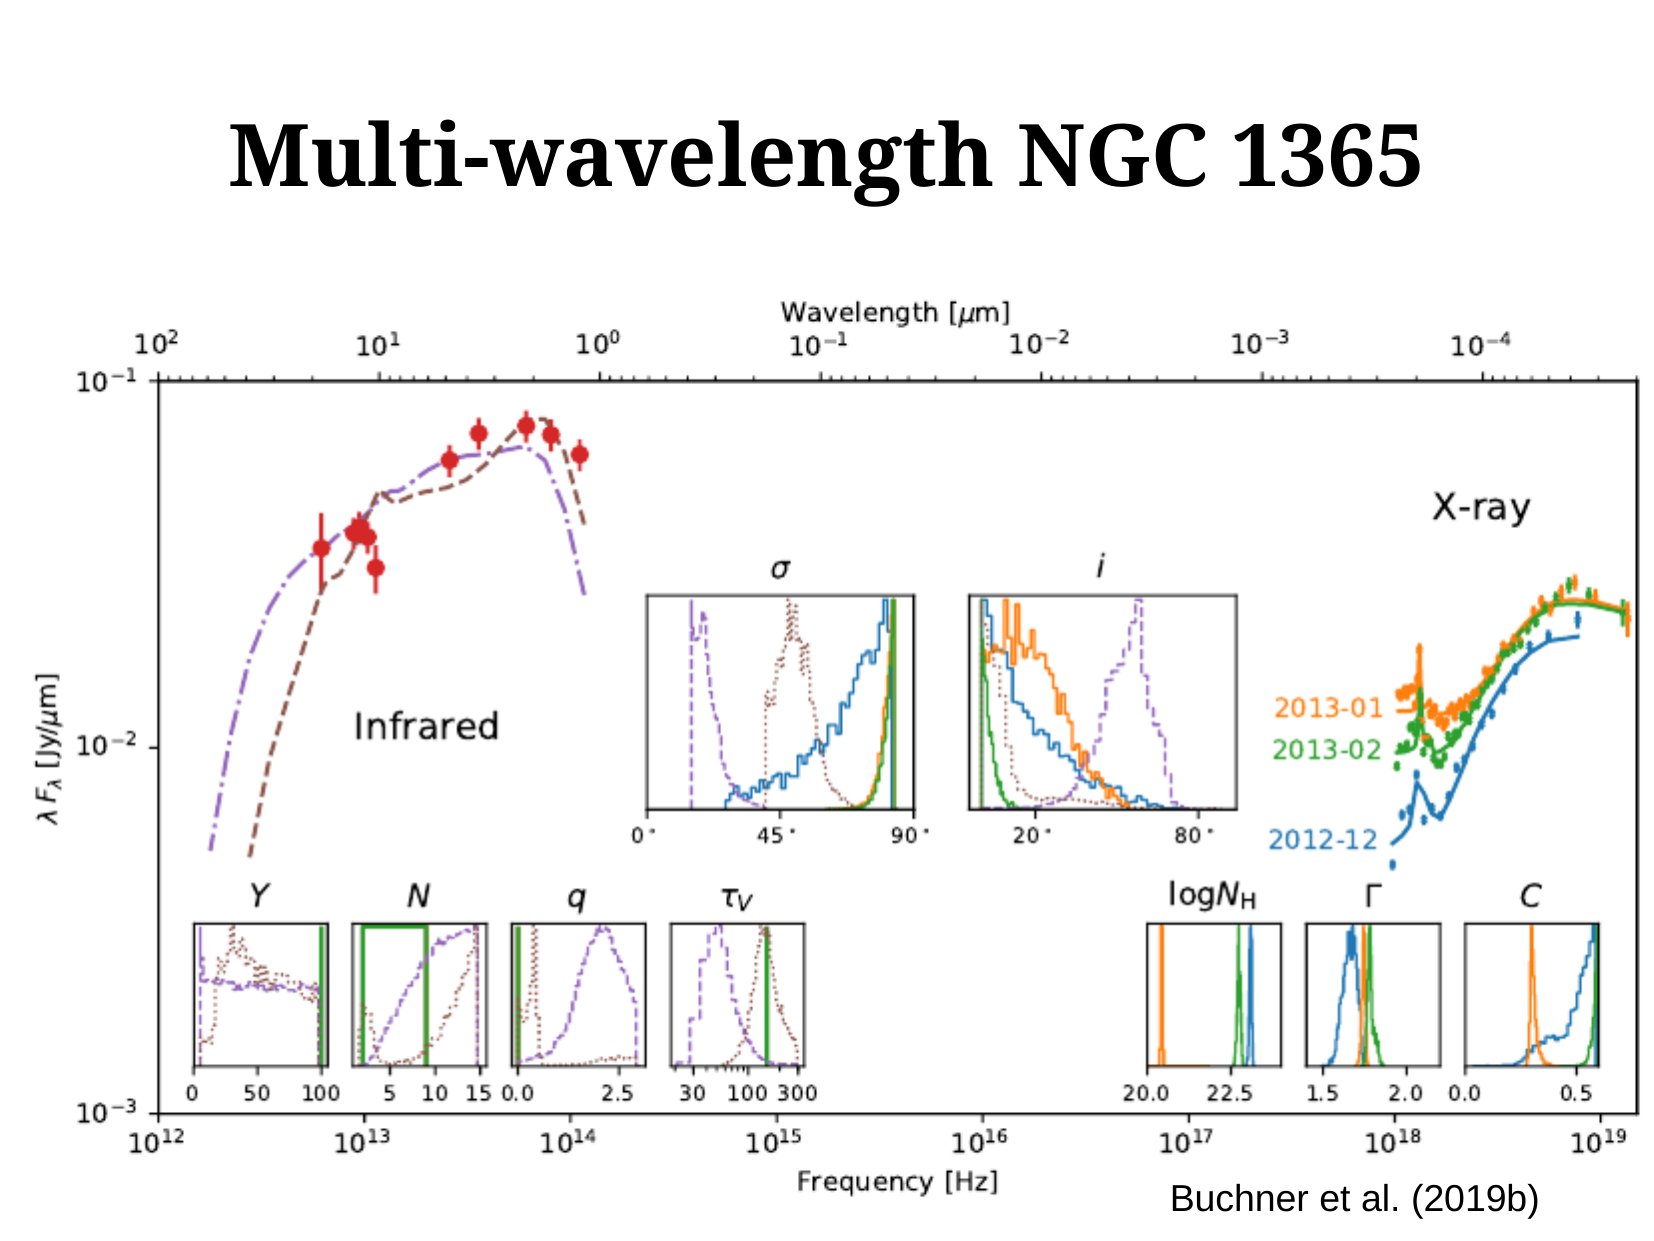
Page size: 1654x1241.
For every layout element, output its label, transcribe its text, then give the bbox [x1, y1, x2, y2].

picture [0, 262, 1654, 1235]
text_box Buchner et al. (2019b) [1155, 1170, 1621, 1227]
title Multi-wavelength NGC 1365 [82, 49, 1571, 257]
